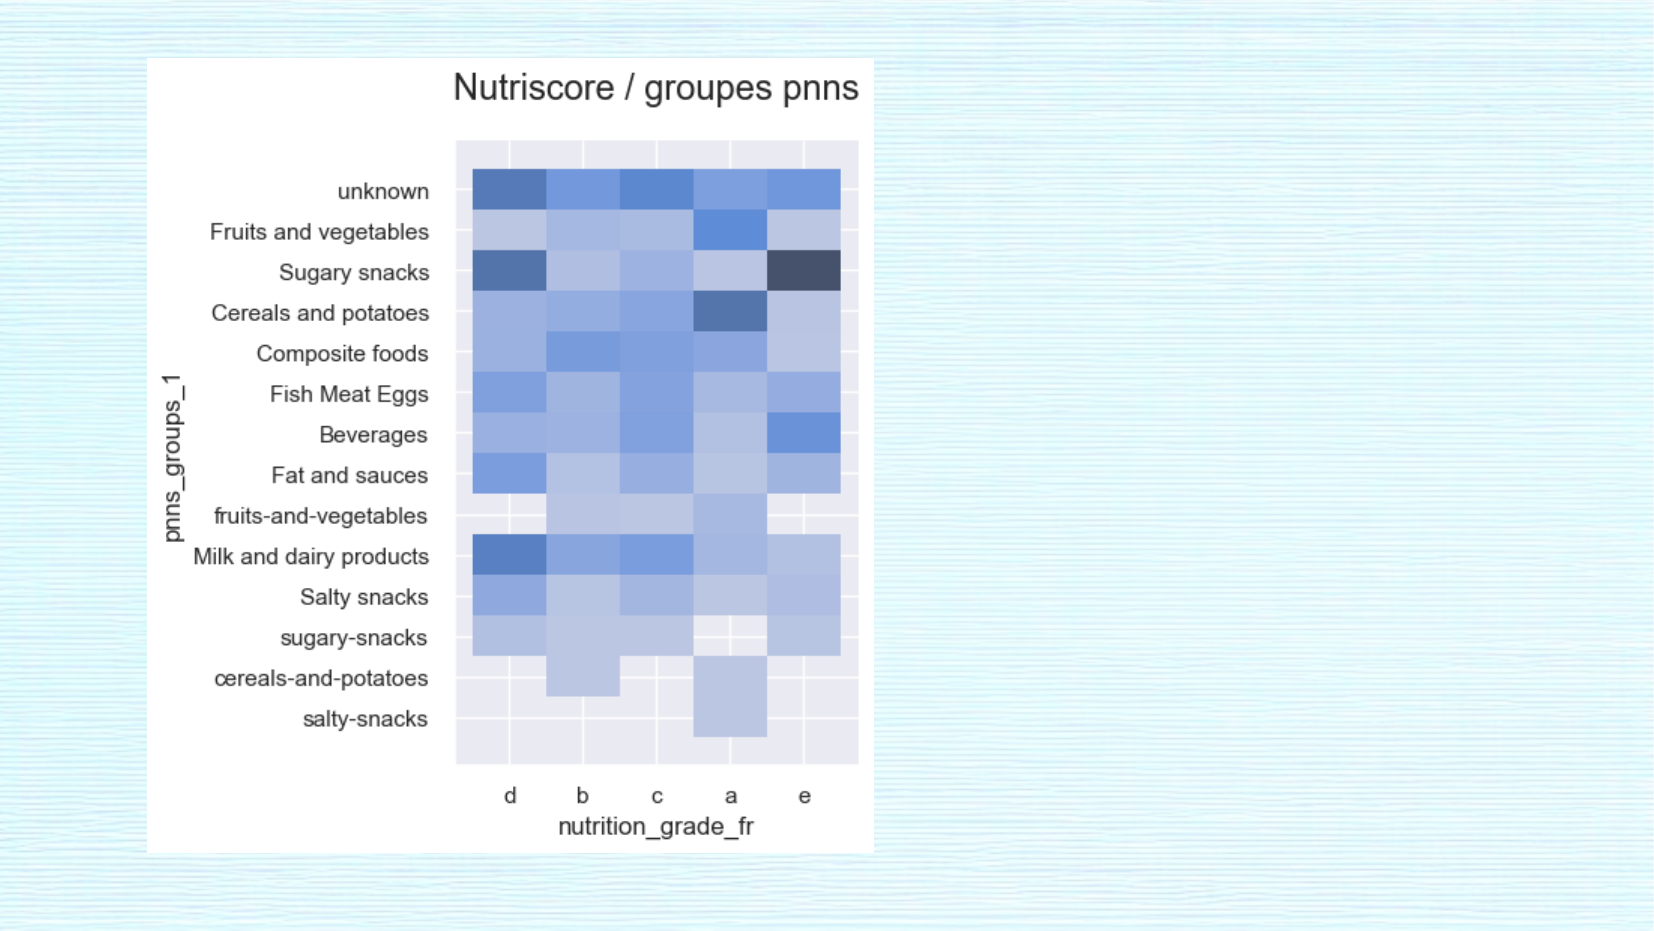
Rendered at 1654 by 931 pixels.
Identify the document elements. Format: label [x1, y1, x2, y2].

picture [147, 58, 874, 853]
